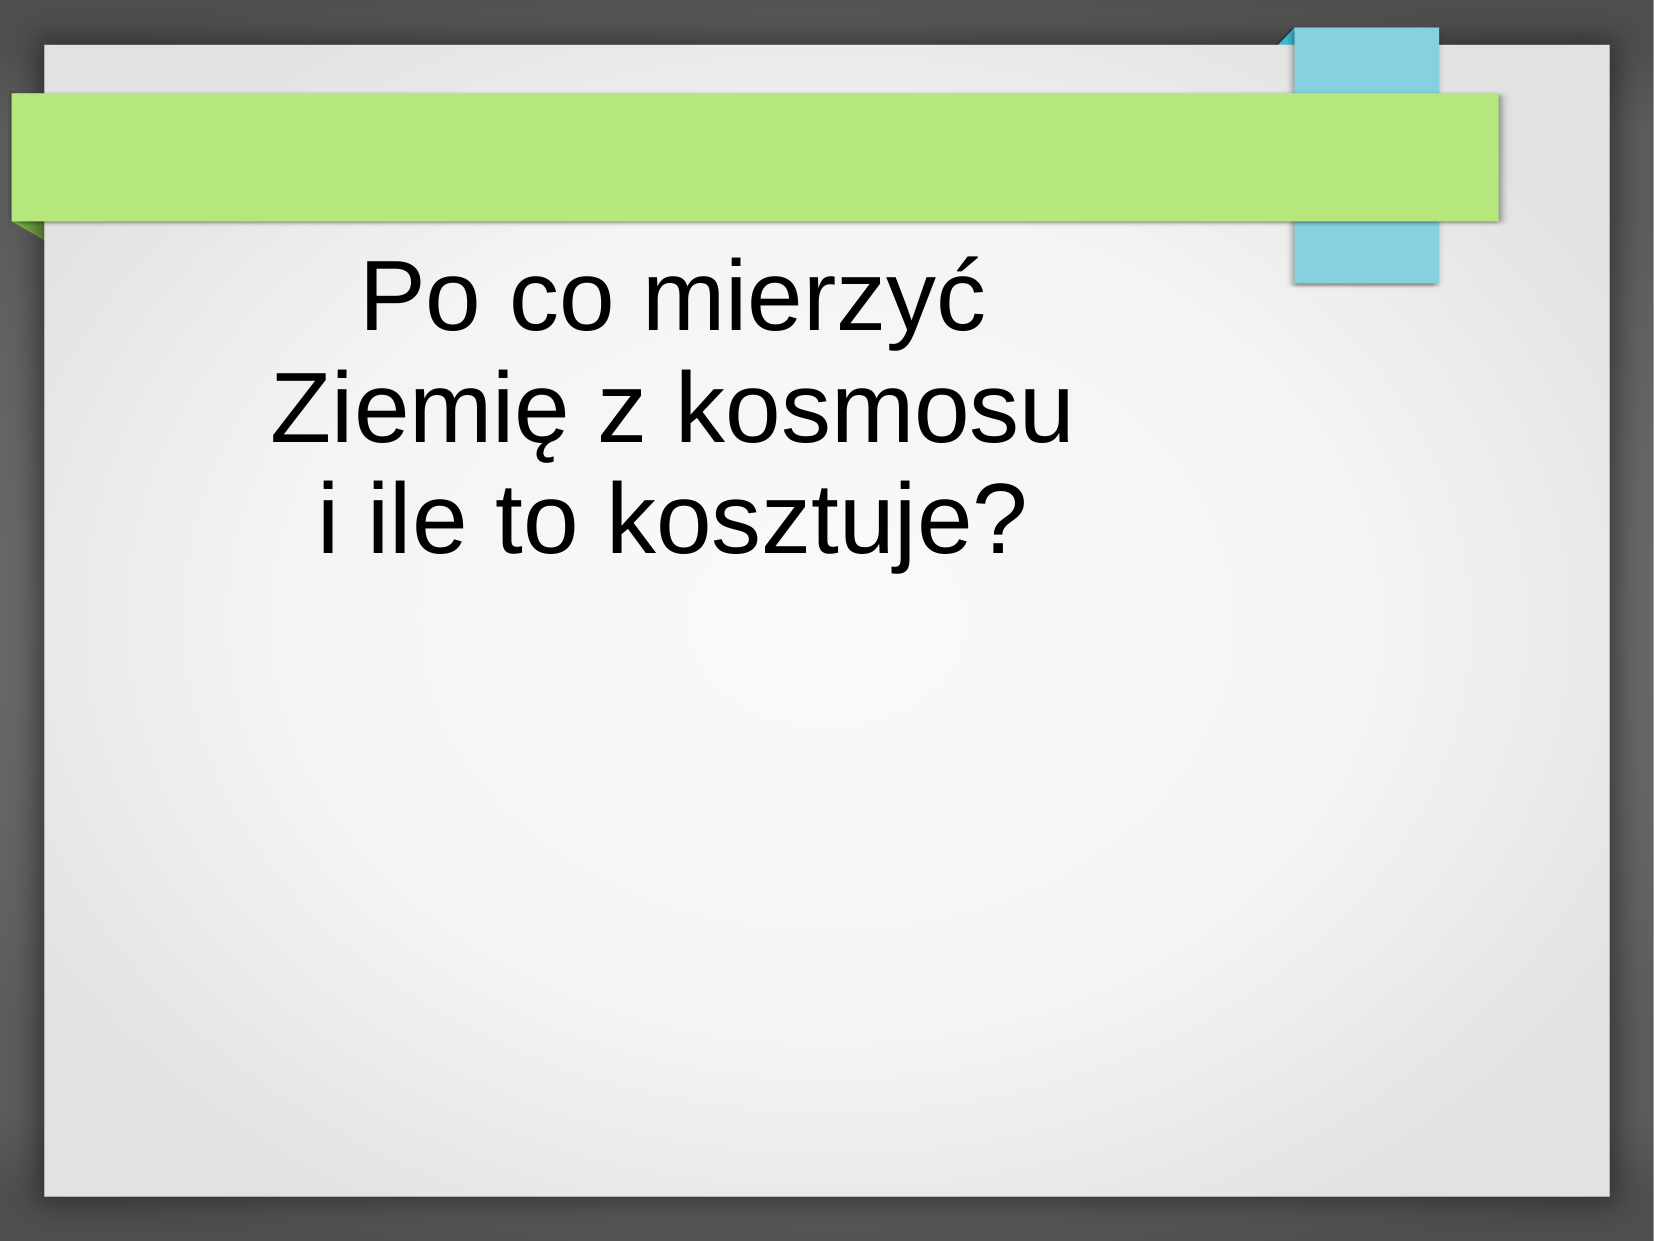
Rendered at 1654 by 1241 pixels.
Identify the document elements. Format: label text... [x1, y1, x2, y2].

subtitle Po co mierzyć Ziemię z kosmosu i ile to kosztuje? [82, 94, 1264, 721]
picture [0, 0, 1654, 1241]
